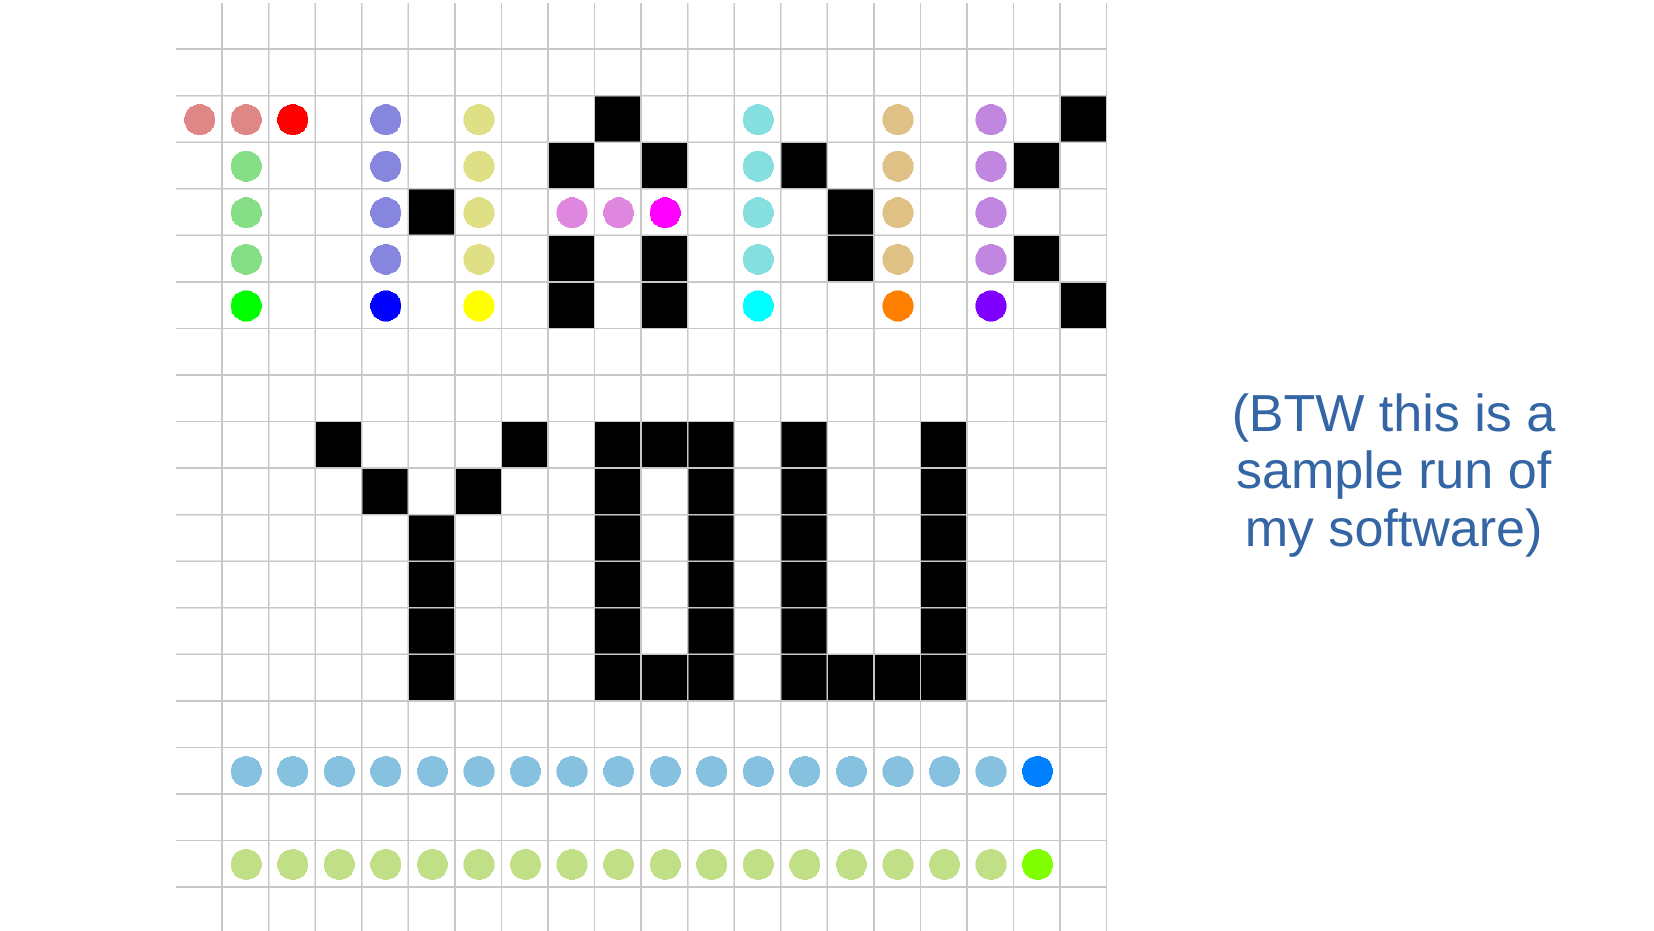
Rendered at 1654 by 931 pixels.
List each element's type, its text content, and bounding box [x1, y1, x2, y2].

picture [176, 3, 1107, 931]
title (BTW this is a sample run of my software) [1198, 11, 1589, 931]
